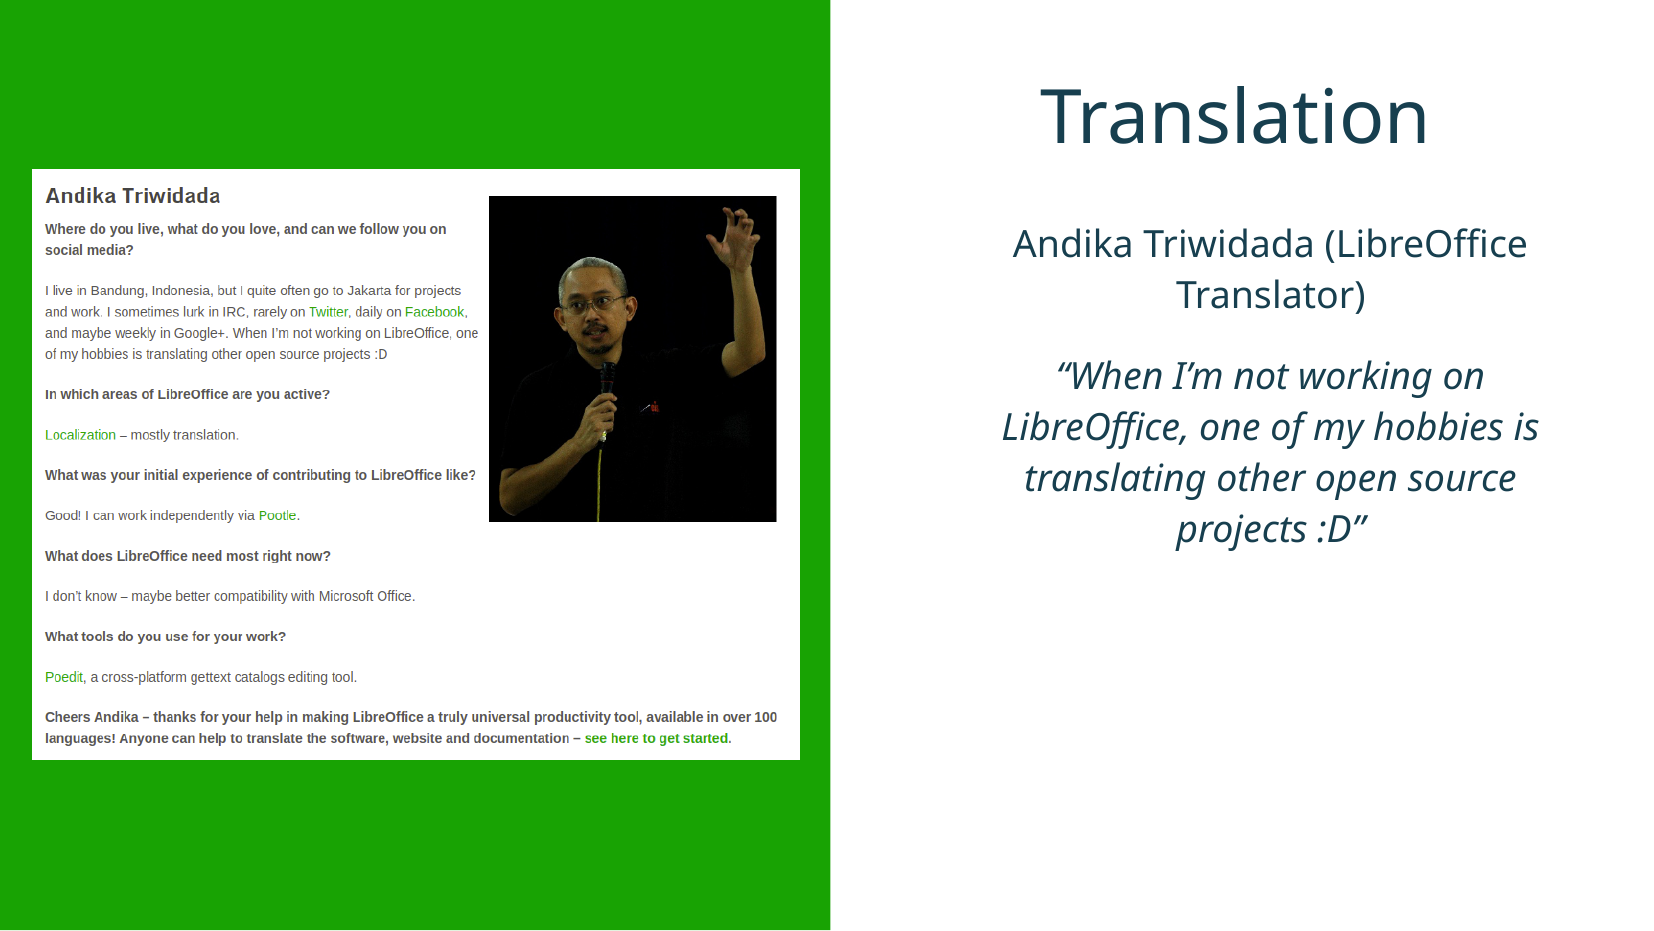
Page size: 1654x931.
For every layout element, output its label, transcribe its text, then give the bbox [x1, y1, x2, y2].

text_box [0, 0, 831, 931]
list Andika Triwidada (LibreOffice Translator) “When I’m not working on LibreOffice, one of my hobbies is translating other open source projects :D” [900, 217, 1571, 758]
title Translation [900, 37, 1571, 193]
picture [32, 169, 800, 760]
